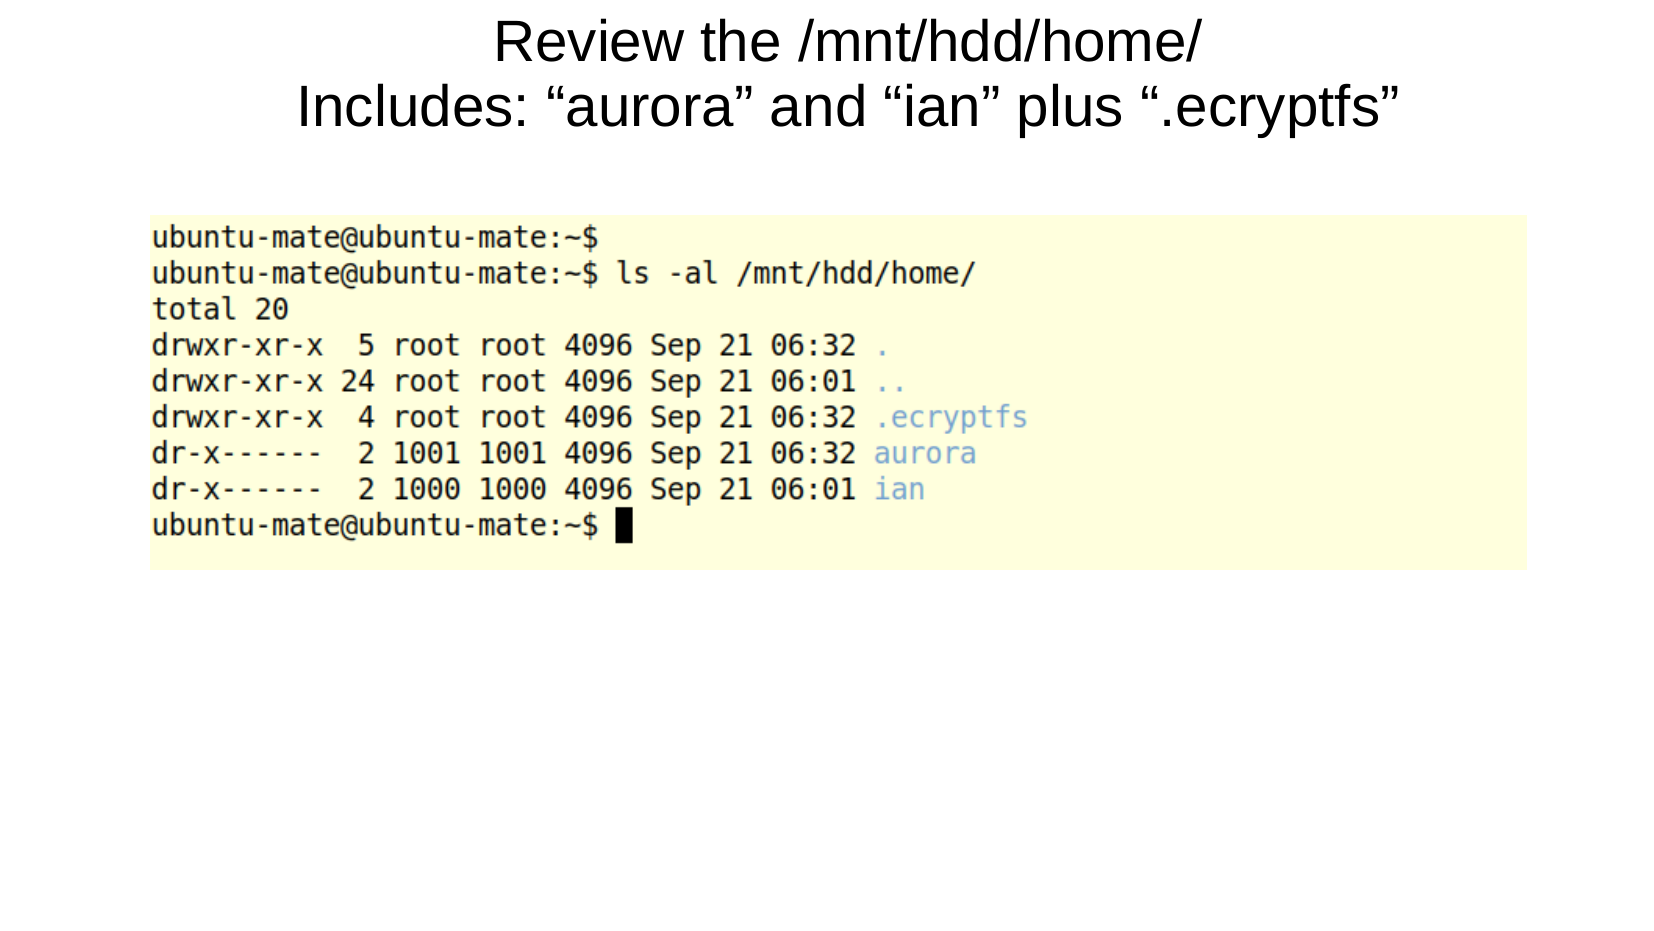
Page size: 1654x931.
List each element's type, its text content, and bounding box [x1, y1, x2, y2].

title Review the /mnt/hdd/home/ Includes: “aurora” and “ian” plus “.ecryptfs” [35, 8, 1626, 139]
picture [150, 215, 1527, 571]
